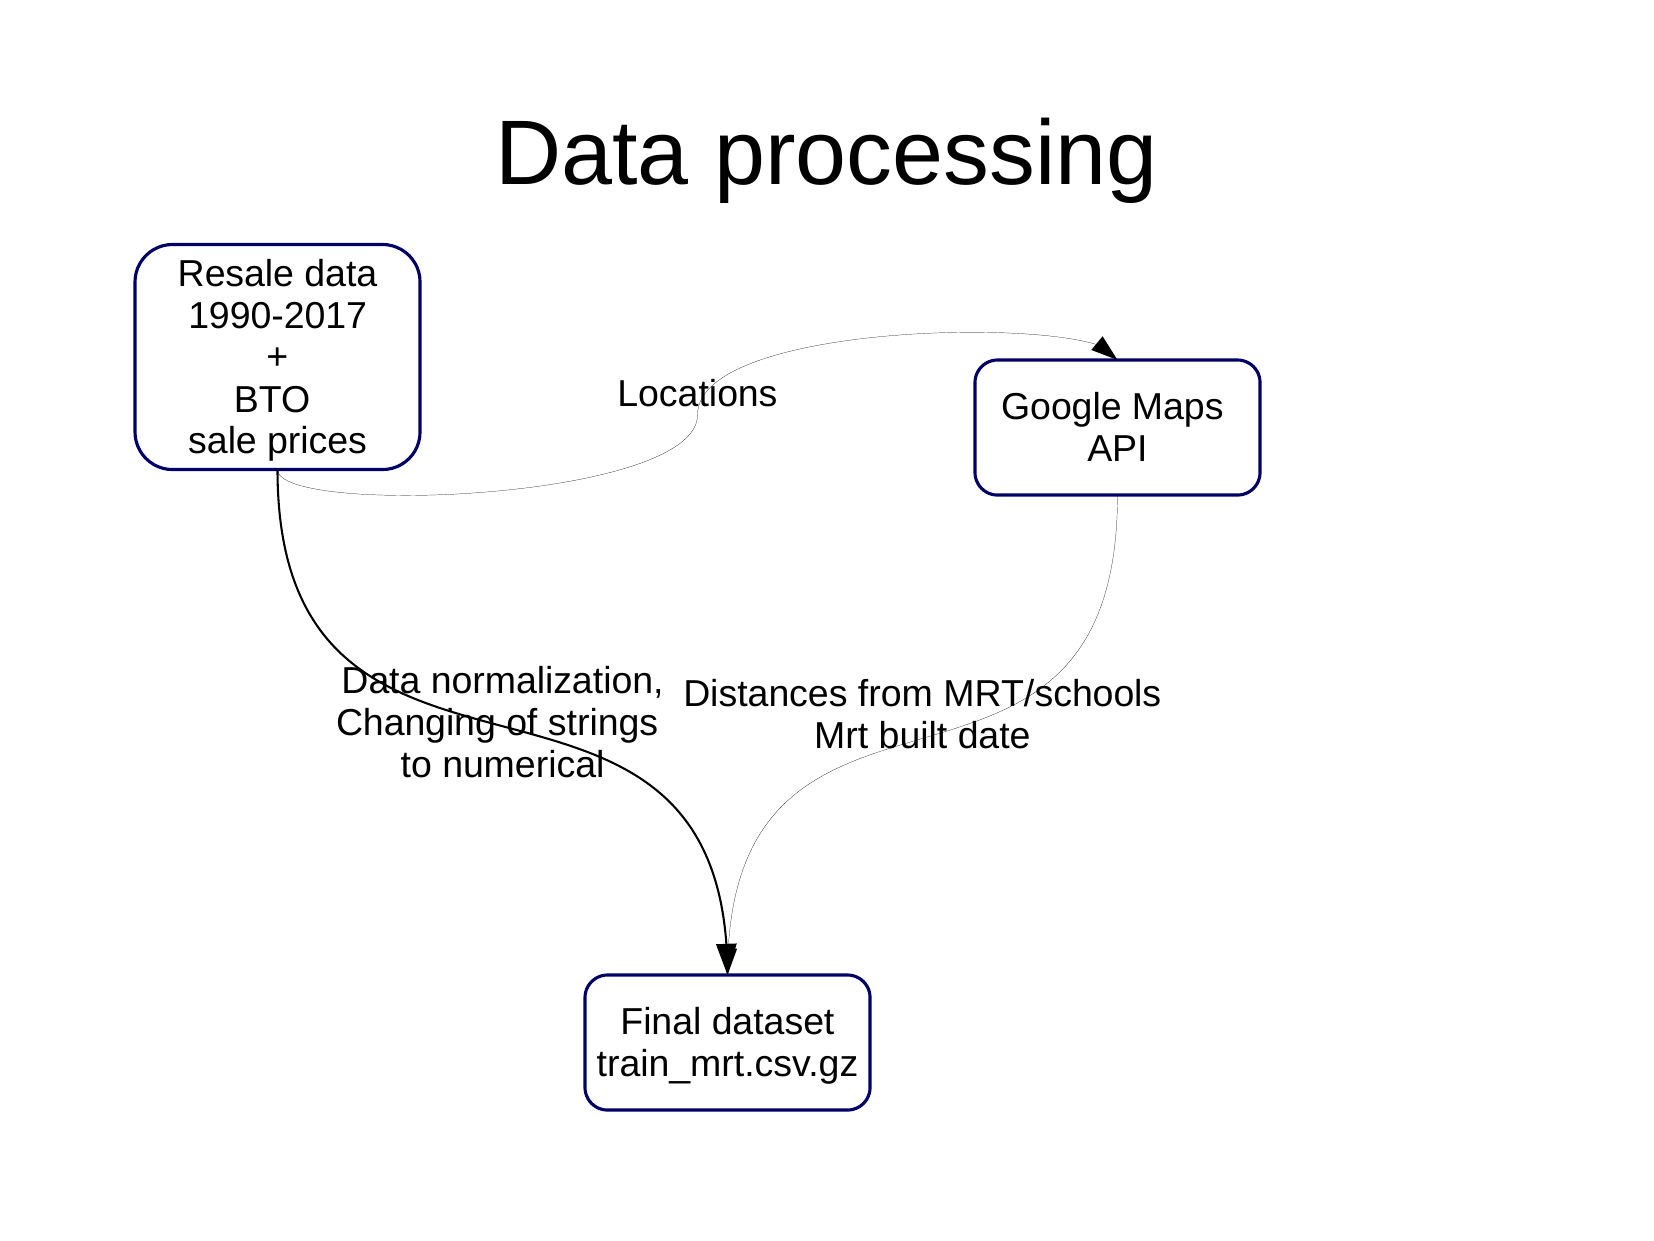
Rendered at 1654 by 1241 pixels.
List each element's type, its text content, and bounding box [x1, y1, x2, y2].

title Data processing [82, 49, 1571, 257]
text_box Resale data 1990-2017 + BTO sale prices [135, 244, 421, 470]
text_box Final dataset train_mrt.csv.gz [585, 975, 871, 1111]
text_box Google Maps API [975, 360, 1261, 496]
